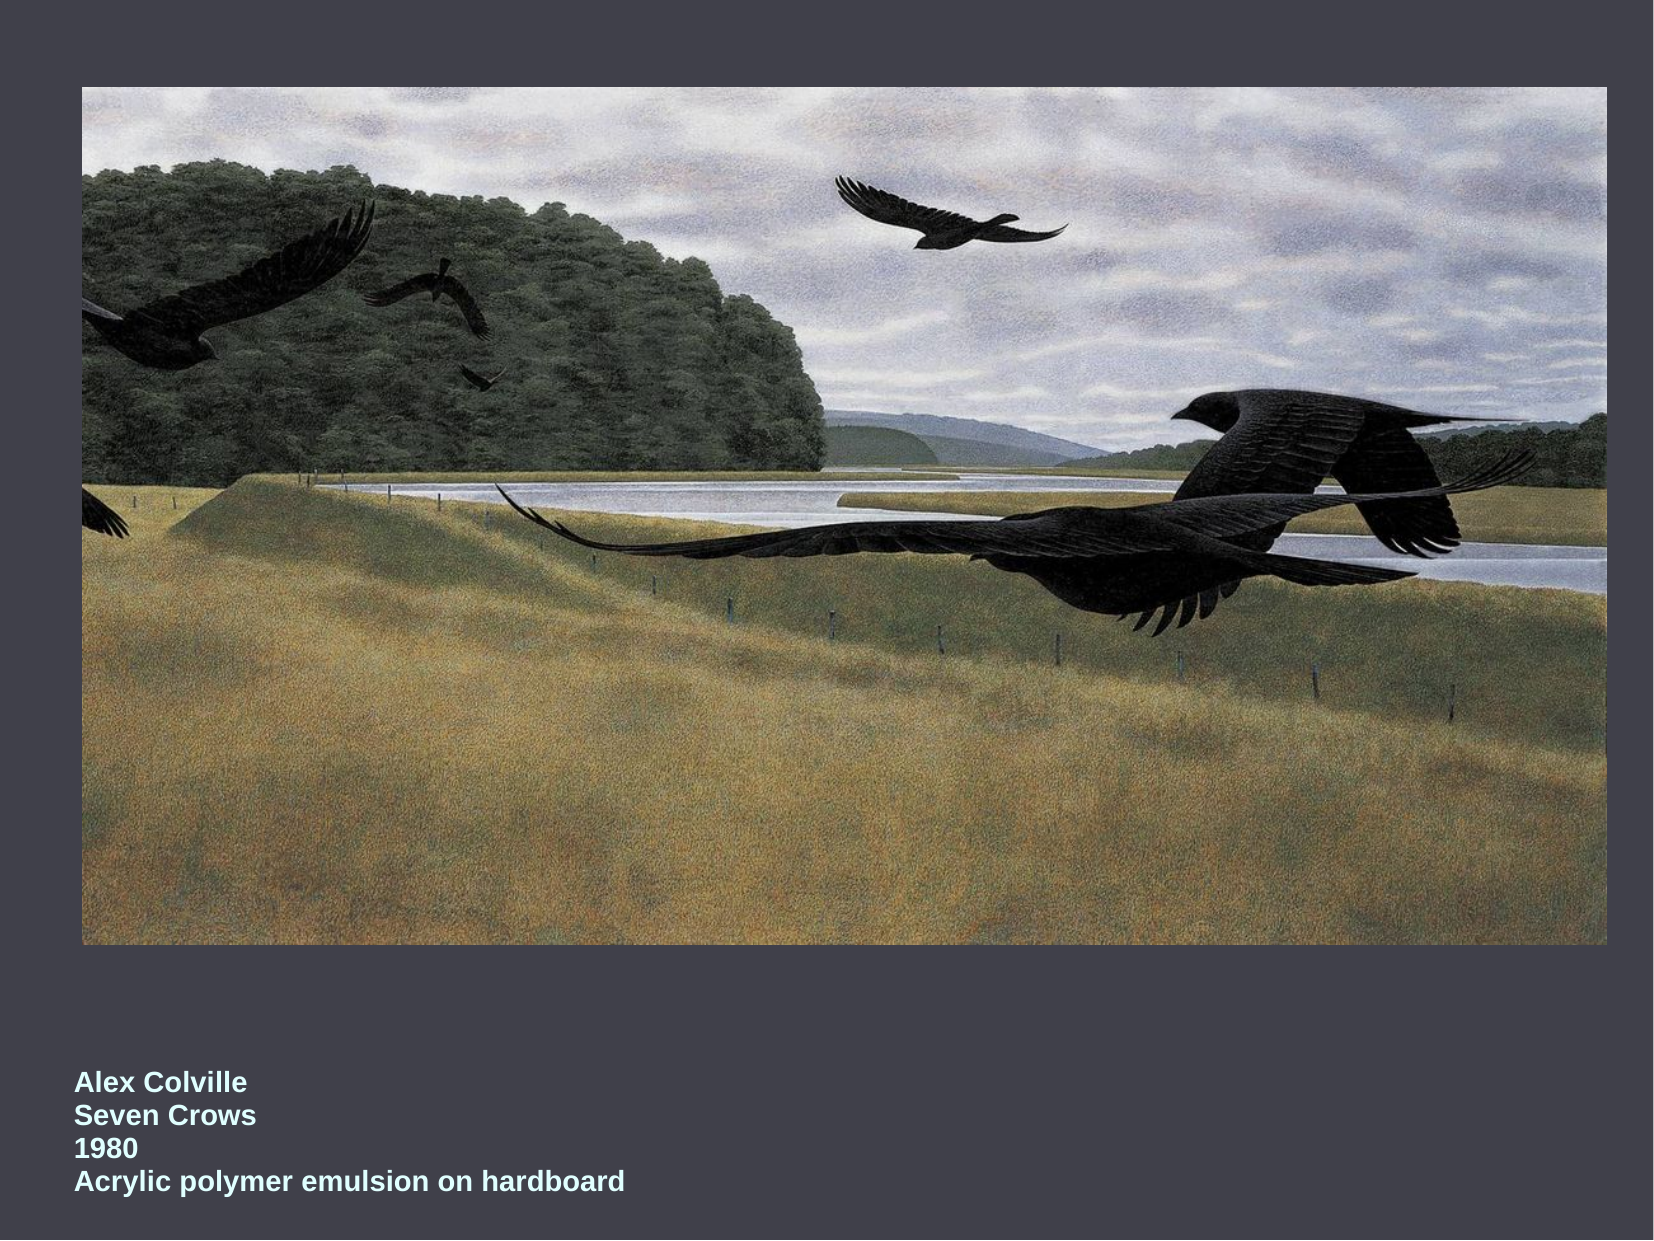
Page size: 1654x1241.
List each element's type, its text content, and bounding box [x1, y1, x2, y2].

picture [82, 87, 1607, 945]
text_box Alex Colville Seven Crows 1980 Acrylic polymer emulsion on hardboard [59, 1058, 1453, 1205]
